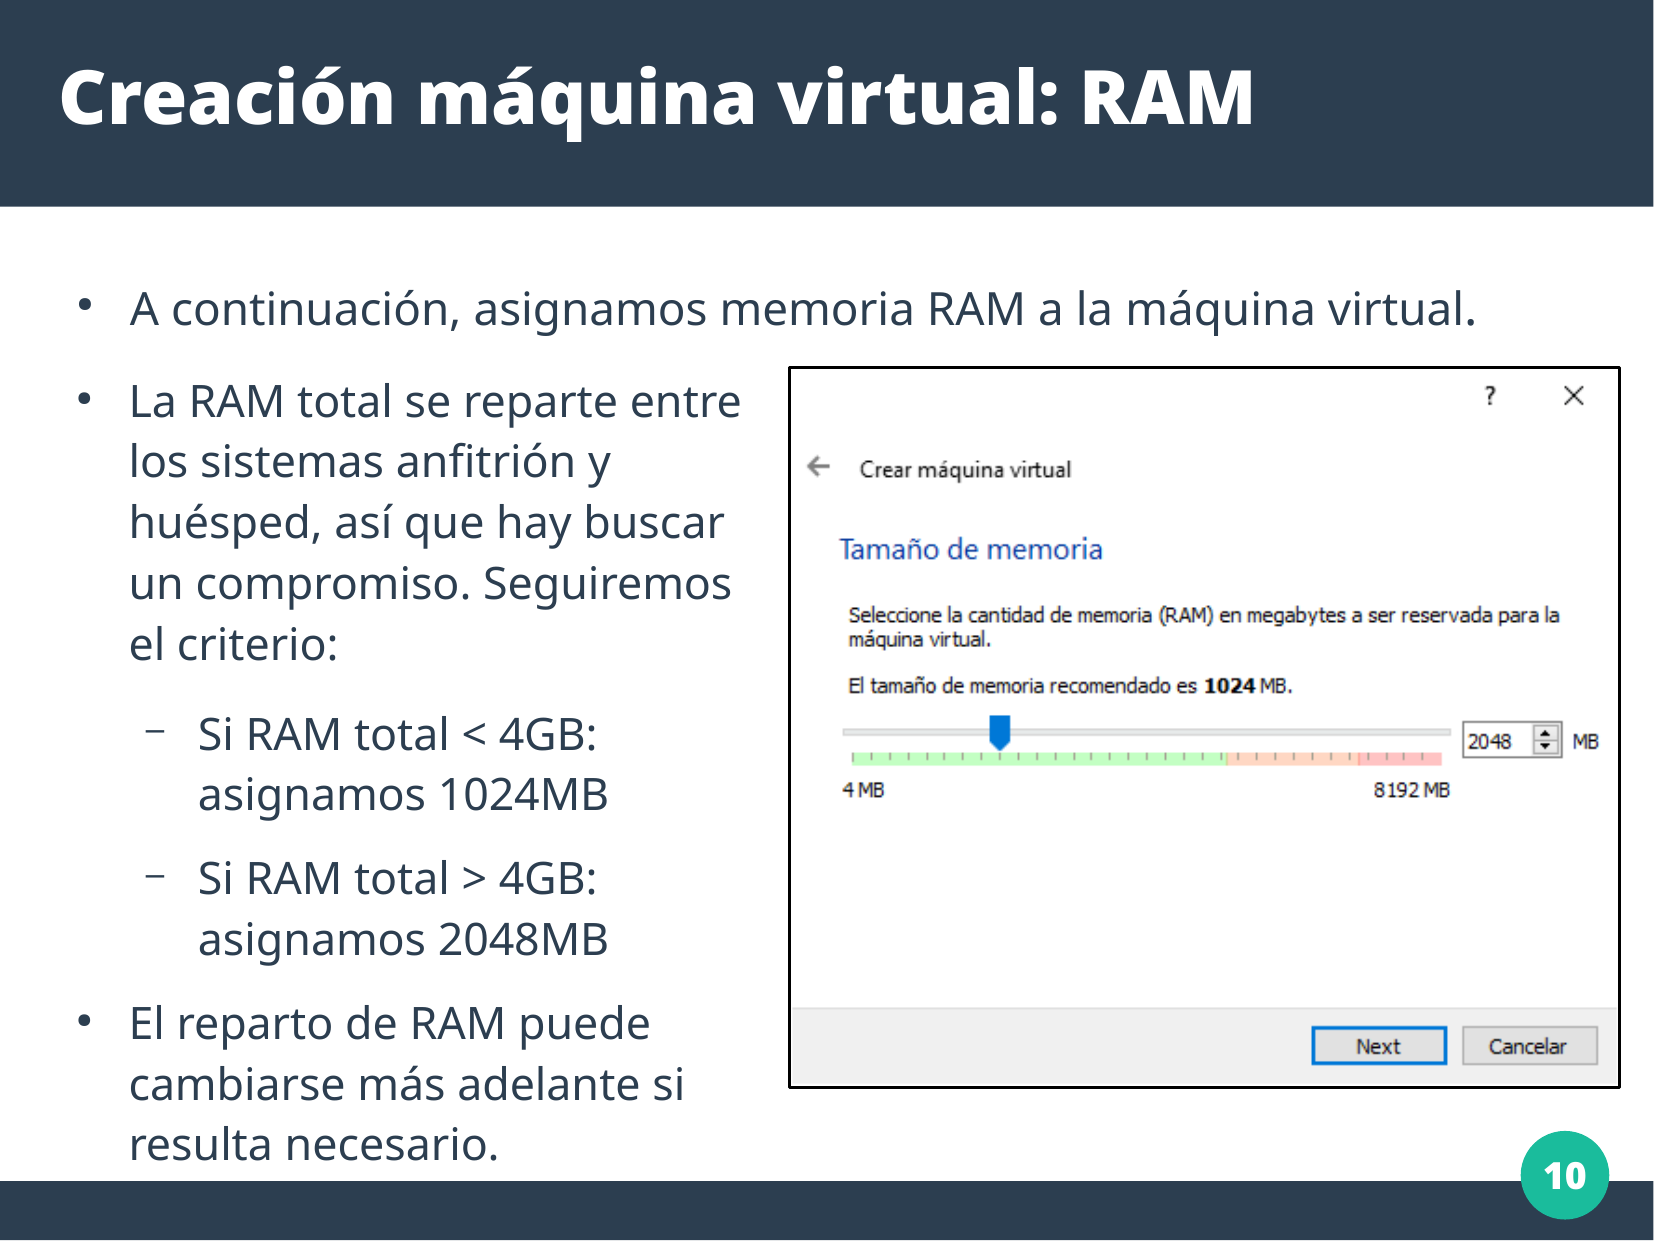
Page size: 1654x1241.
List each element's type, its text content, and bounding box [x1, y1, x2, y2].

list A continuación, asignamos memoria RAM a la máquina virtual. [59, 271, 1595, 382]
picture [791, 368, 1619, 1086]
list La RAM total se reparte entre los sistemas anfitrión y huésped, así que hay buscar un compromiso. Seguiremos el criterio: Si RAM total < 4GB: asignamos 1024MB Si RAM total > 4GB: asignamos 2048MB El reparto de RAM puede cambiarse más adelante si resulta necesario. [59, 369, 766, 1182]
title Creación máquina virtual: RAM [59, 17, 1595, 175]
